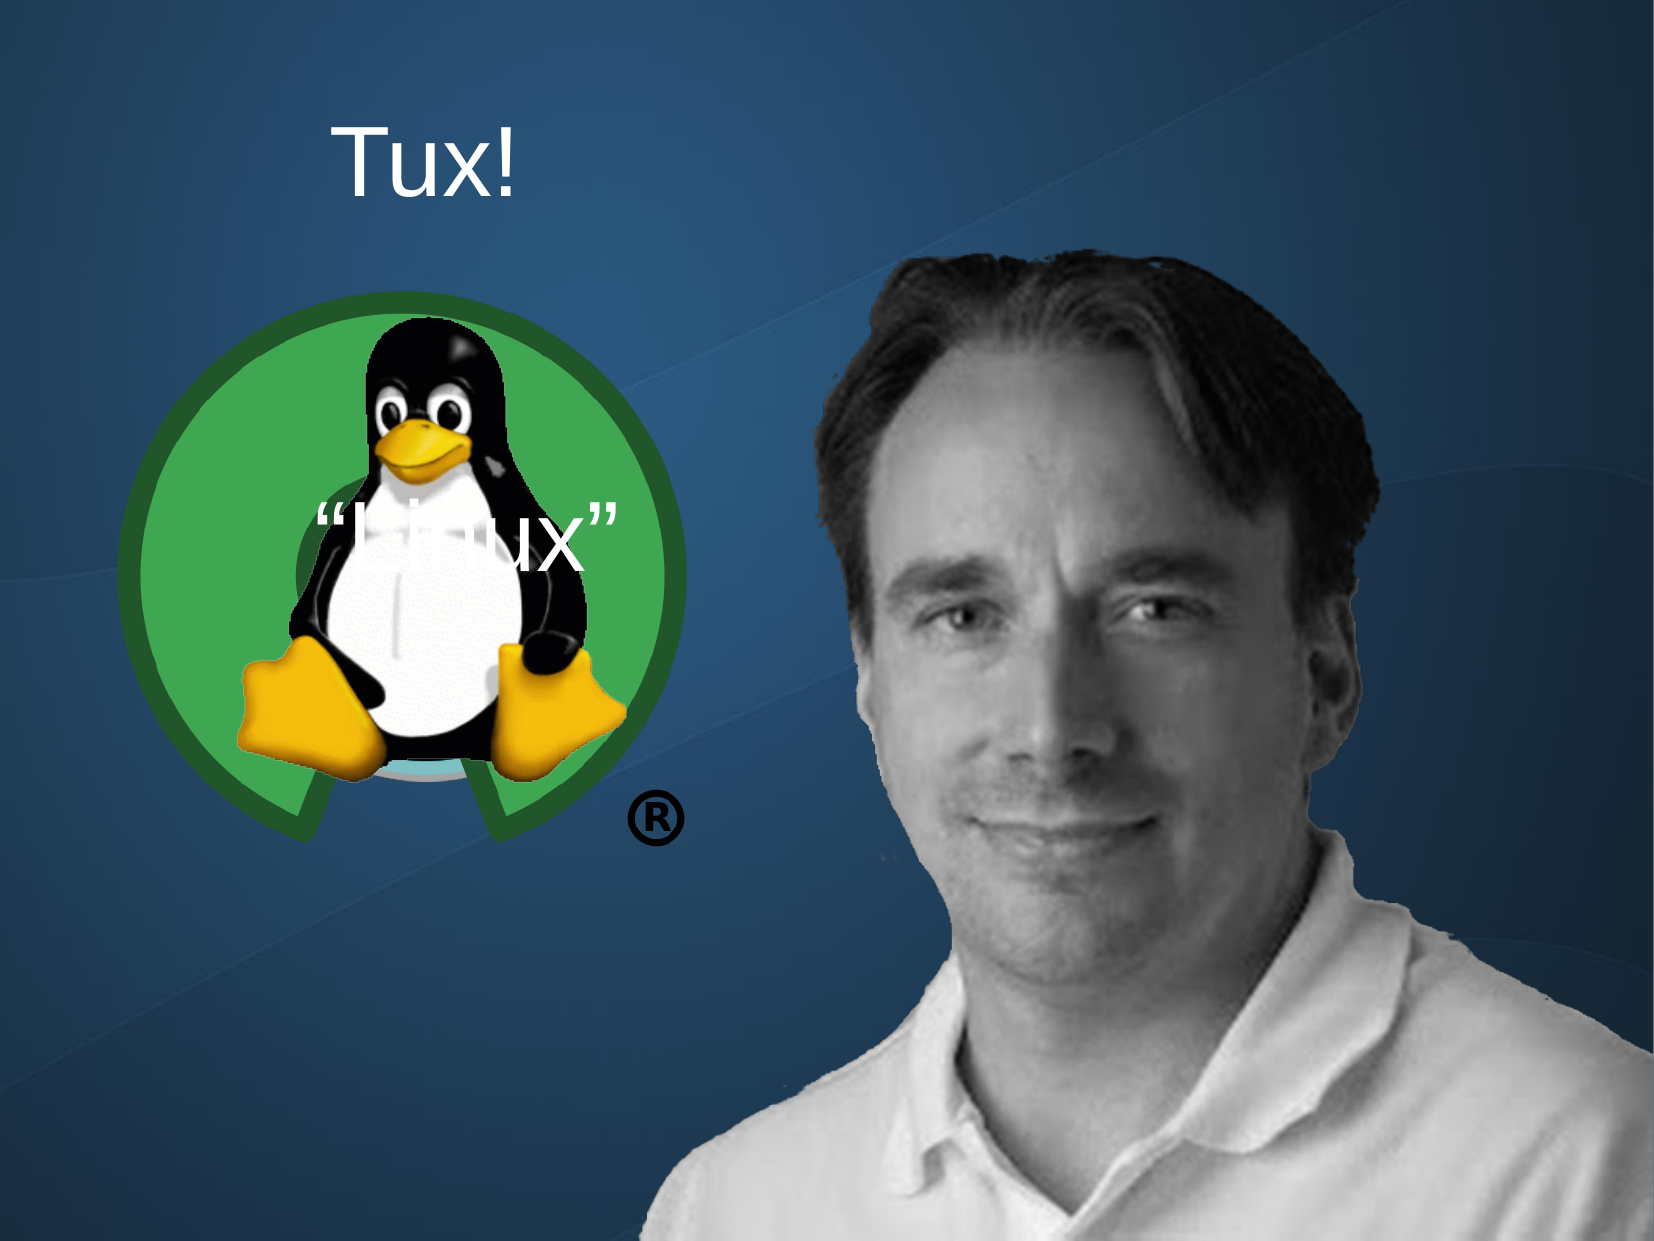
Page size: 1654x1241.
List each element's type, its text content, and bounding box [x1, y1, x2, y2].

text_box “Linux” [300, 473, 600, 601]
text_box Tux! [315, 98, 536, 226]
picture [0, 0, 1654, 1241]
